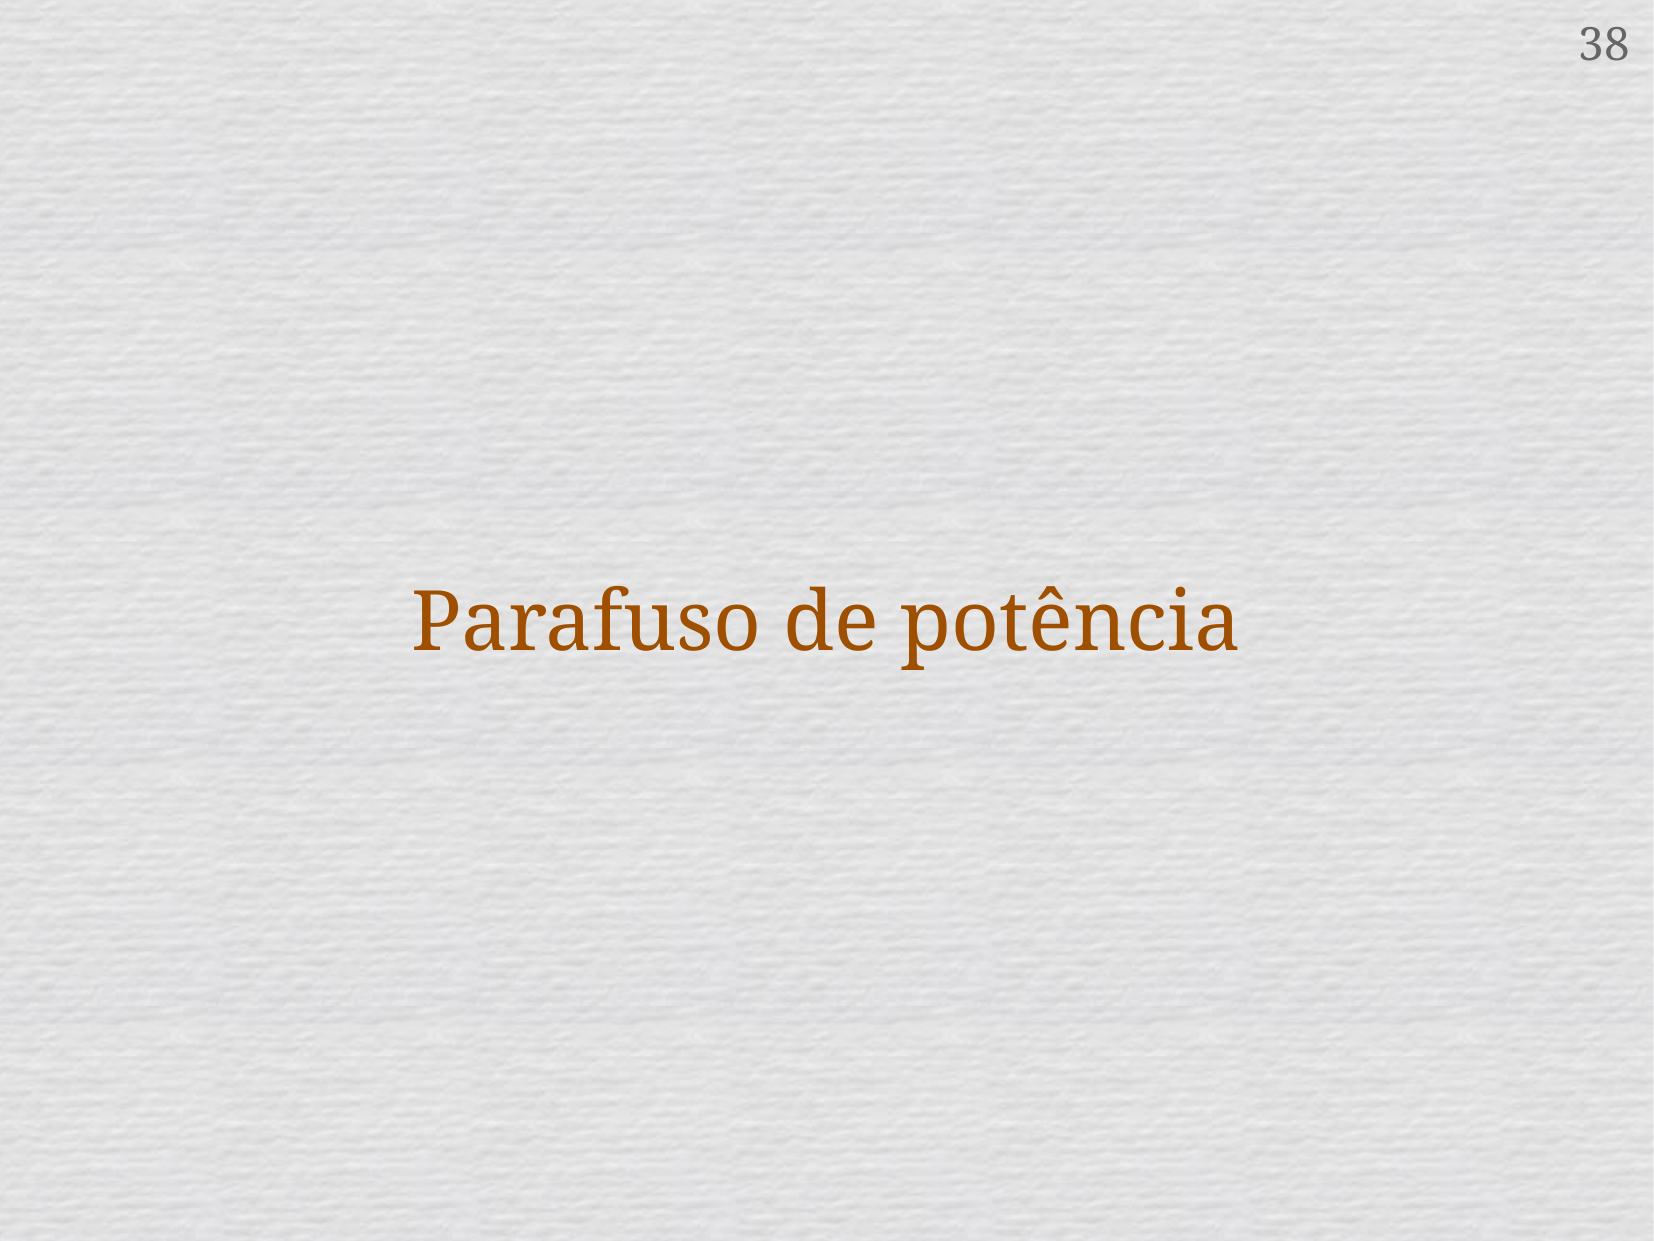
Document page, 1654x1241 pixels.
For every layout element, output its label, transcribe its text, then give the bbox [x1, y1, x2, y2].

picture [0, 0, 1654, 1241]
title Parafuso de potência [59, 29, 1595, 1211]
